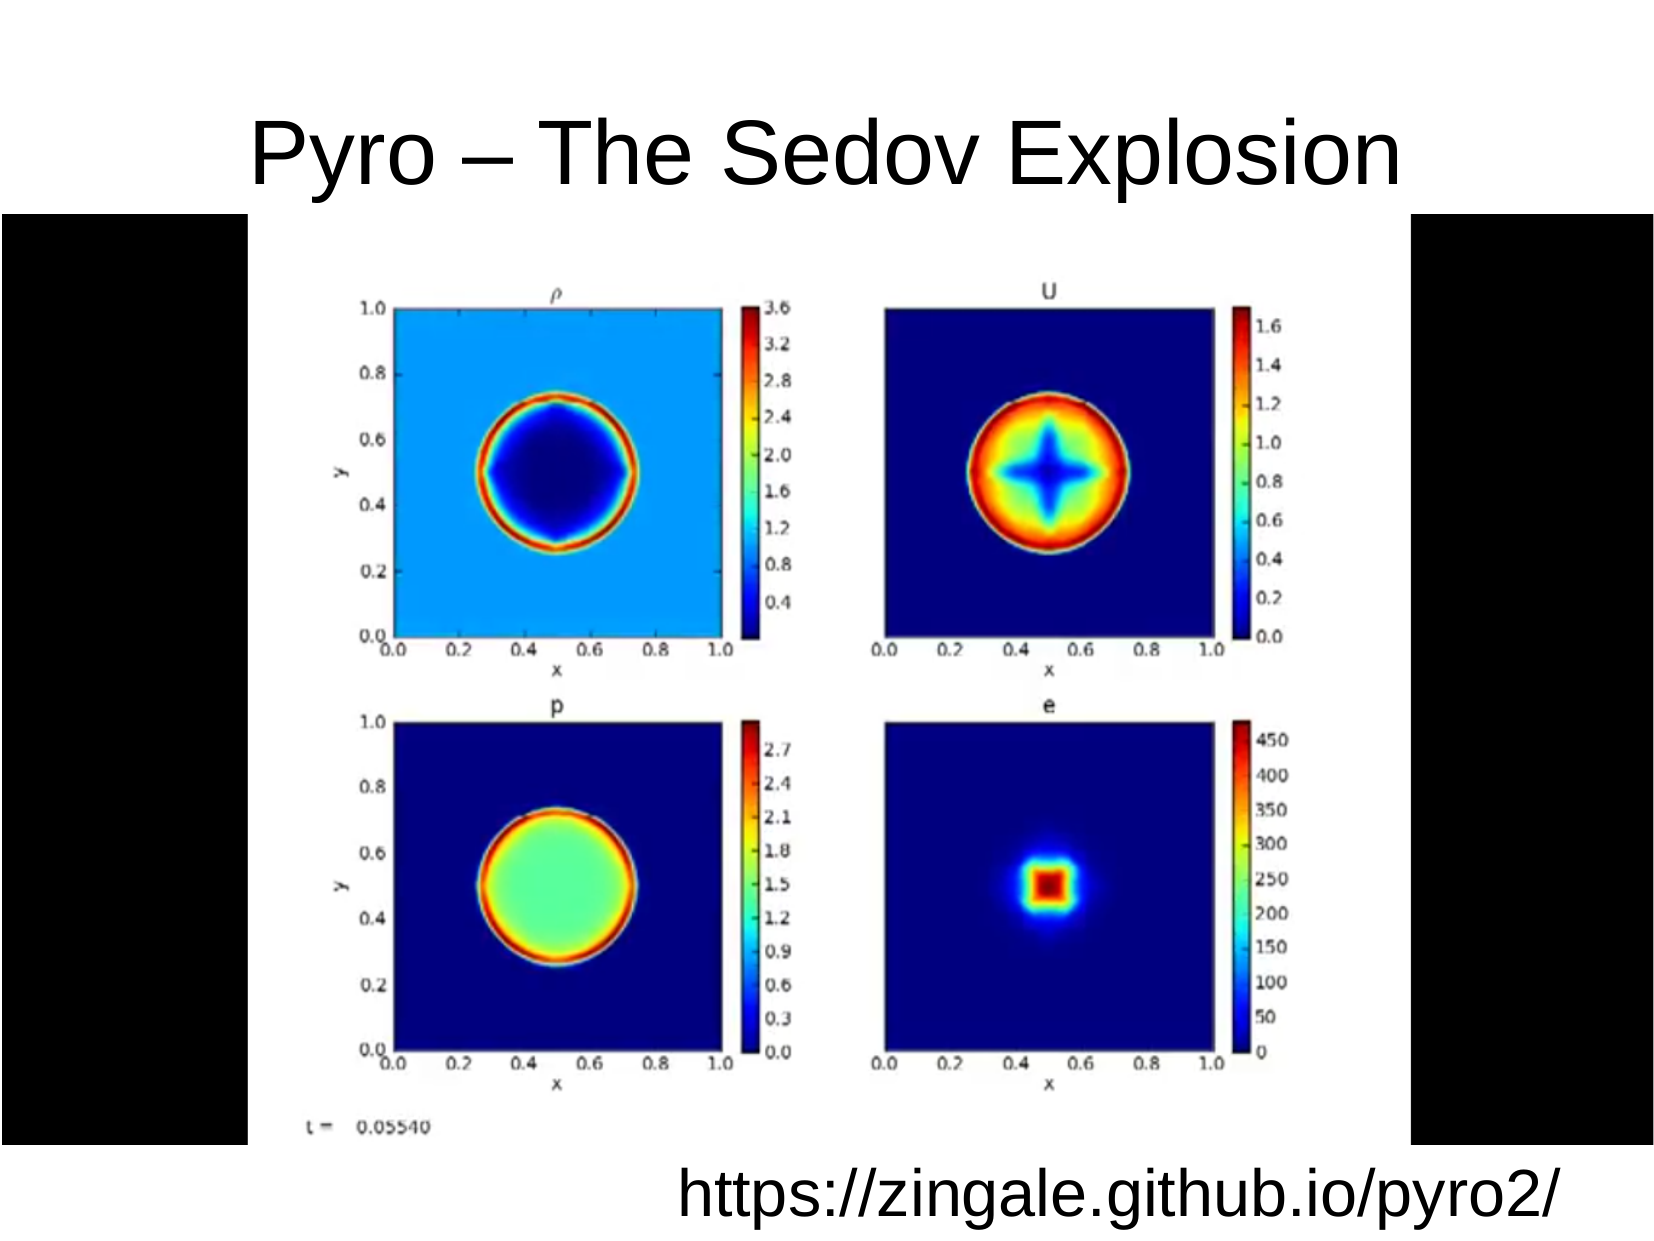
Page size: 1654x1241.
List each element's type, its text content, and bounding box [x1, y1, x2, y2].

picture [2, 214, 1654, 1145]
title Pyro – The Sedov Explosion [82, 49, 1571, 214]
text_box https://zingale.github.io/pyro2/ [662, 1148, 1623, 1241]
